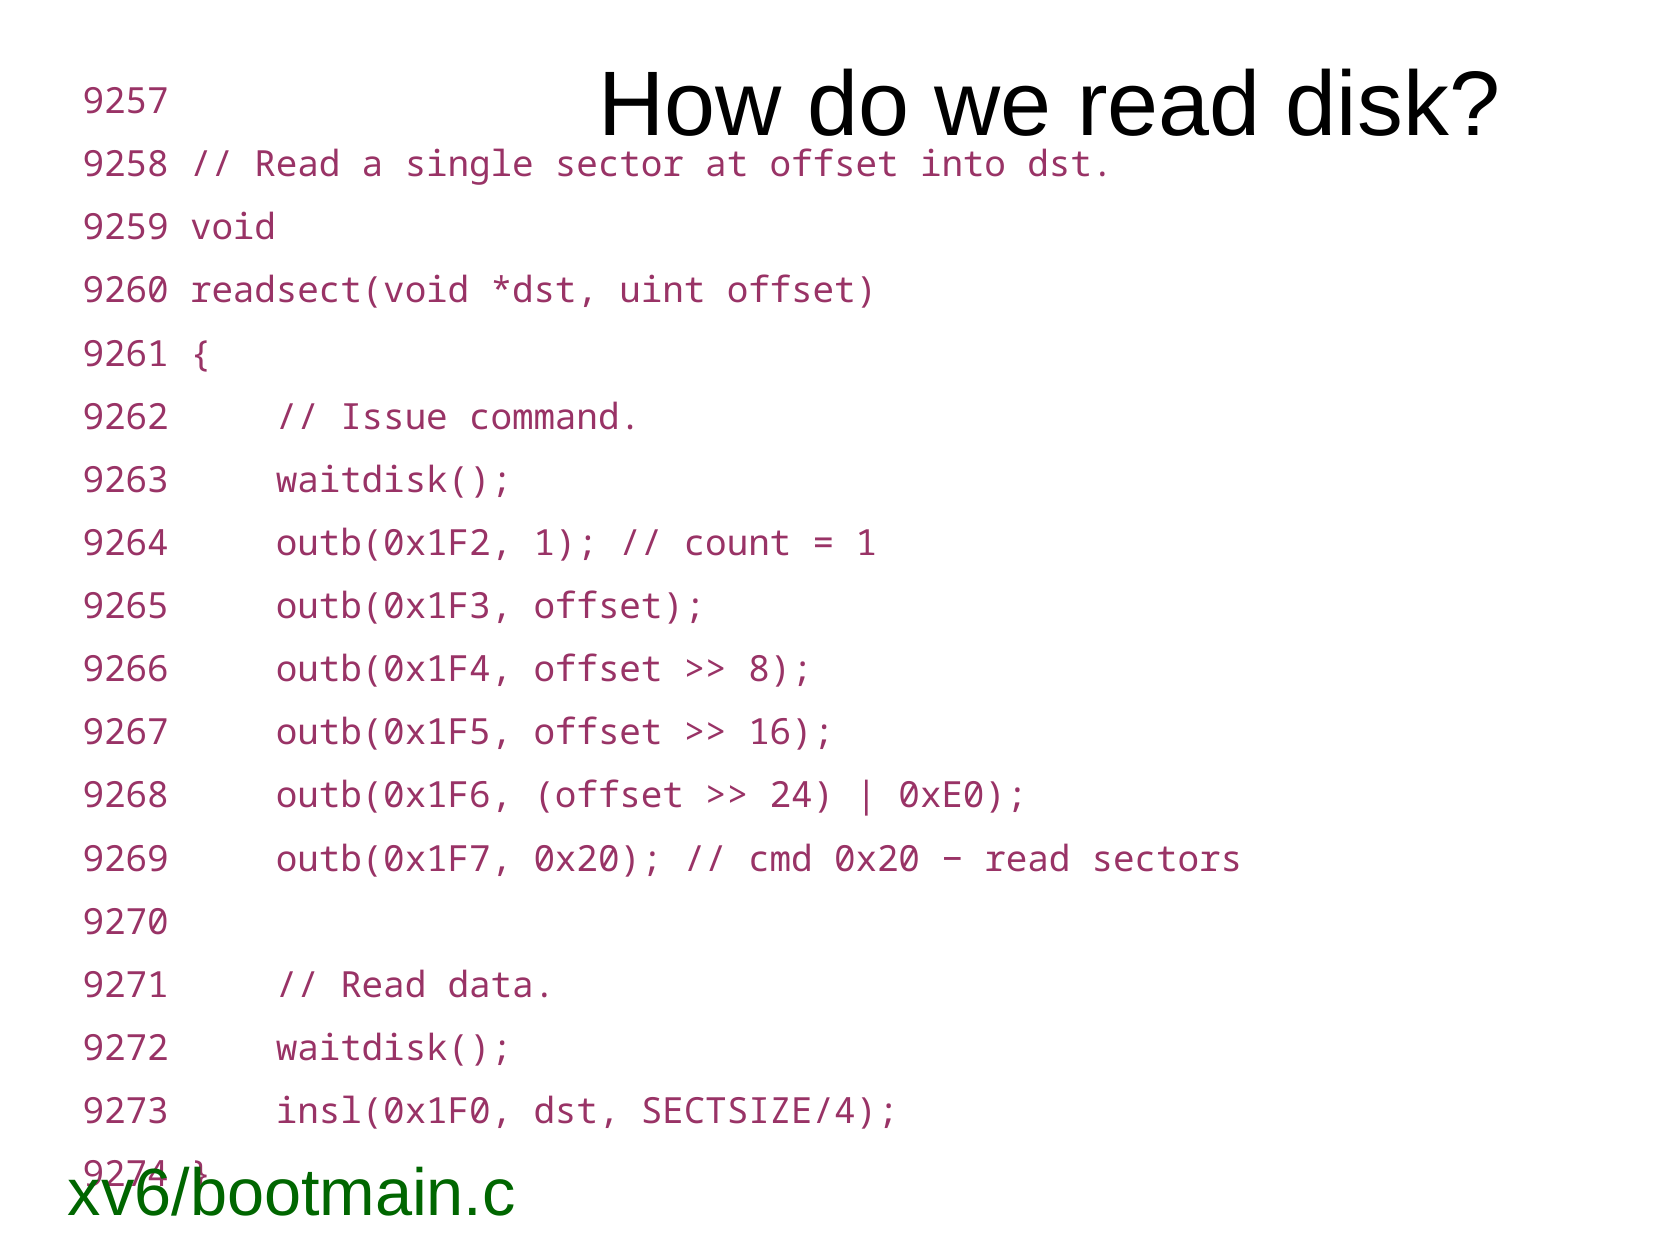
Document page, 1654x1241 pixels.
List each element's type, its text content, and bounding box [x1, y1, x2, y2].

list 9257 9258 // Read a single sector at offset into dst. 9259 void 9260 readsect(void *dst, uint offset) 9261 { 9262 // Issue command. 9263 waitdisk(); 9264 outb(0x1F2, 1); // count = 1 9265 outb(0x1F3, offset); 9266 outb(0x1F4, offset >> 8); 9267 outb(0x1F5, offset >> 16); 9268 outb(0x1F6, (offset >> 24) | 0xE0); 9269 outb(0x1F7, 0x20); // cmd 0x20 − read sectors 9270 9271 // Read data. 9272 waitdisk(); 9273 insl(0x1F0, dst, SECTSIZE/4); 9274 } [82, 75, 1571, 1201]
text_box xv6/bootmain.c [53, 1148, 638, 1238]
title How do we read disk? [487, 0, 1613, 208]
